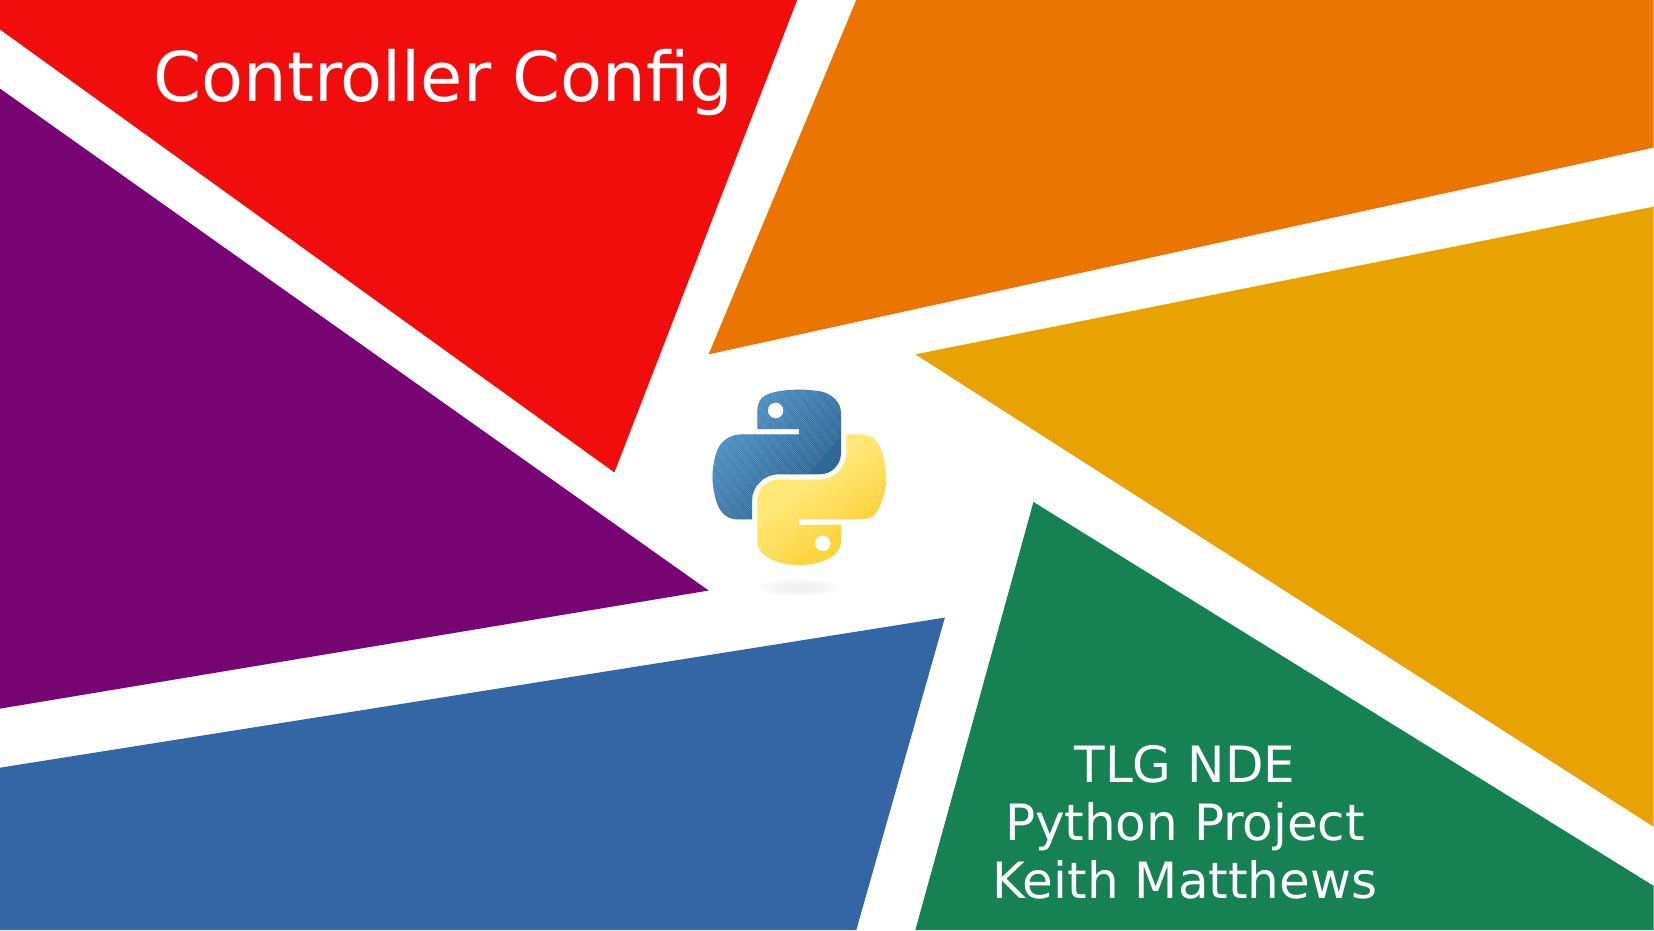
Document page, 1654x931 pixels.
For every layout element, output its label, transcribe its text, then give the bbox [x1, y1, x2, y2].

title Controller Config [112, 0, 776, 156]
picture [712, 389, 905, 601]
subtitle TLG NDE Python Project Keith Matthews [975, 670, 1396, 931]
